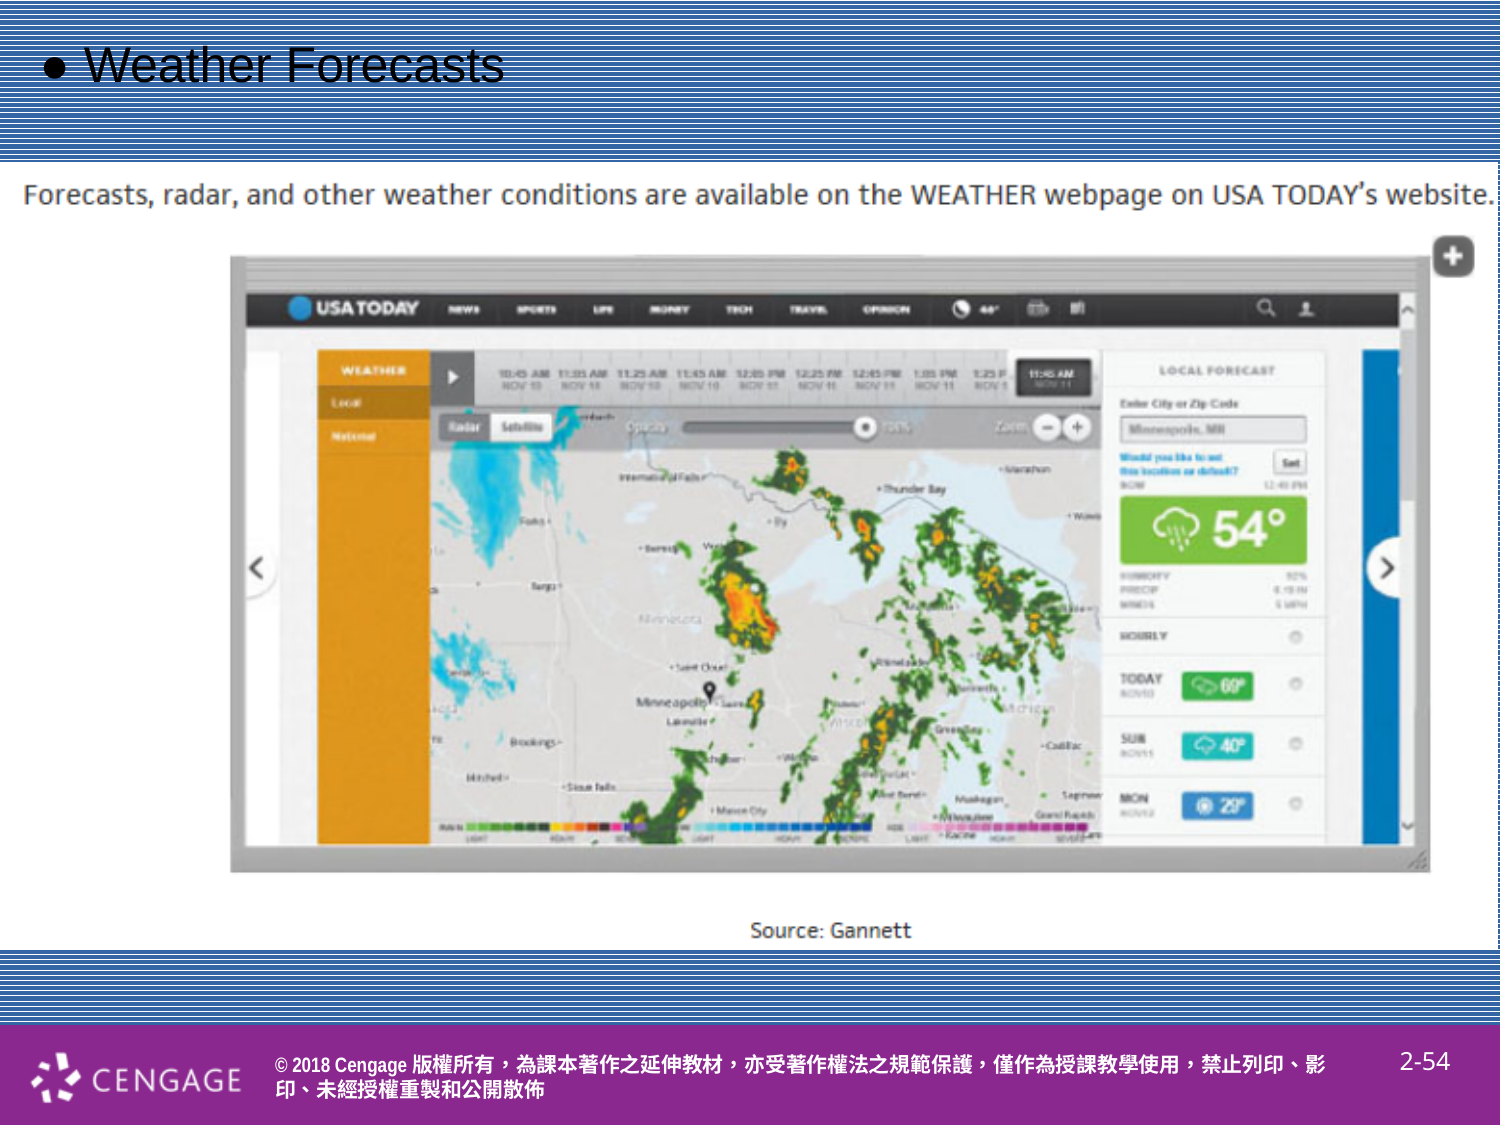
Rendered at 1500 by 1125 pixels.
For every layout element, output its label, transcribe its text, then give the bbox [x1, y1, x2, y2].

picture [21, 1043, 246, 1111]
picture [0, 162, 1498, 950]
text_box ● Weather Forecasts [0, 24, 613, 100]
